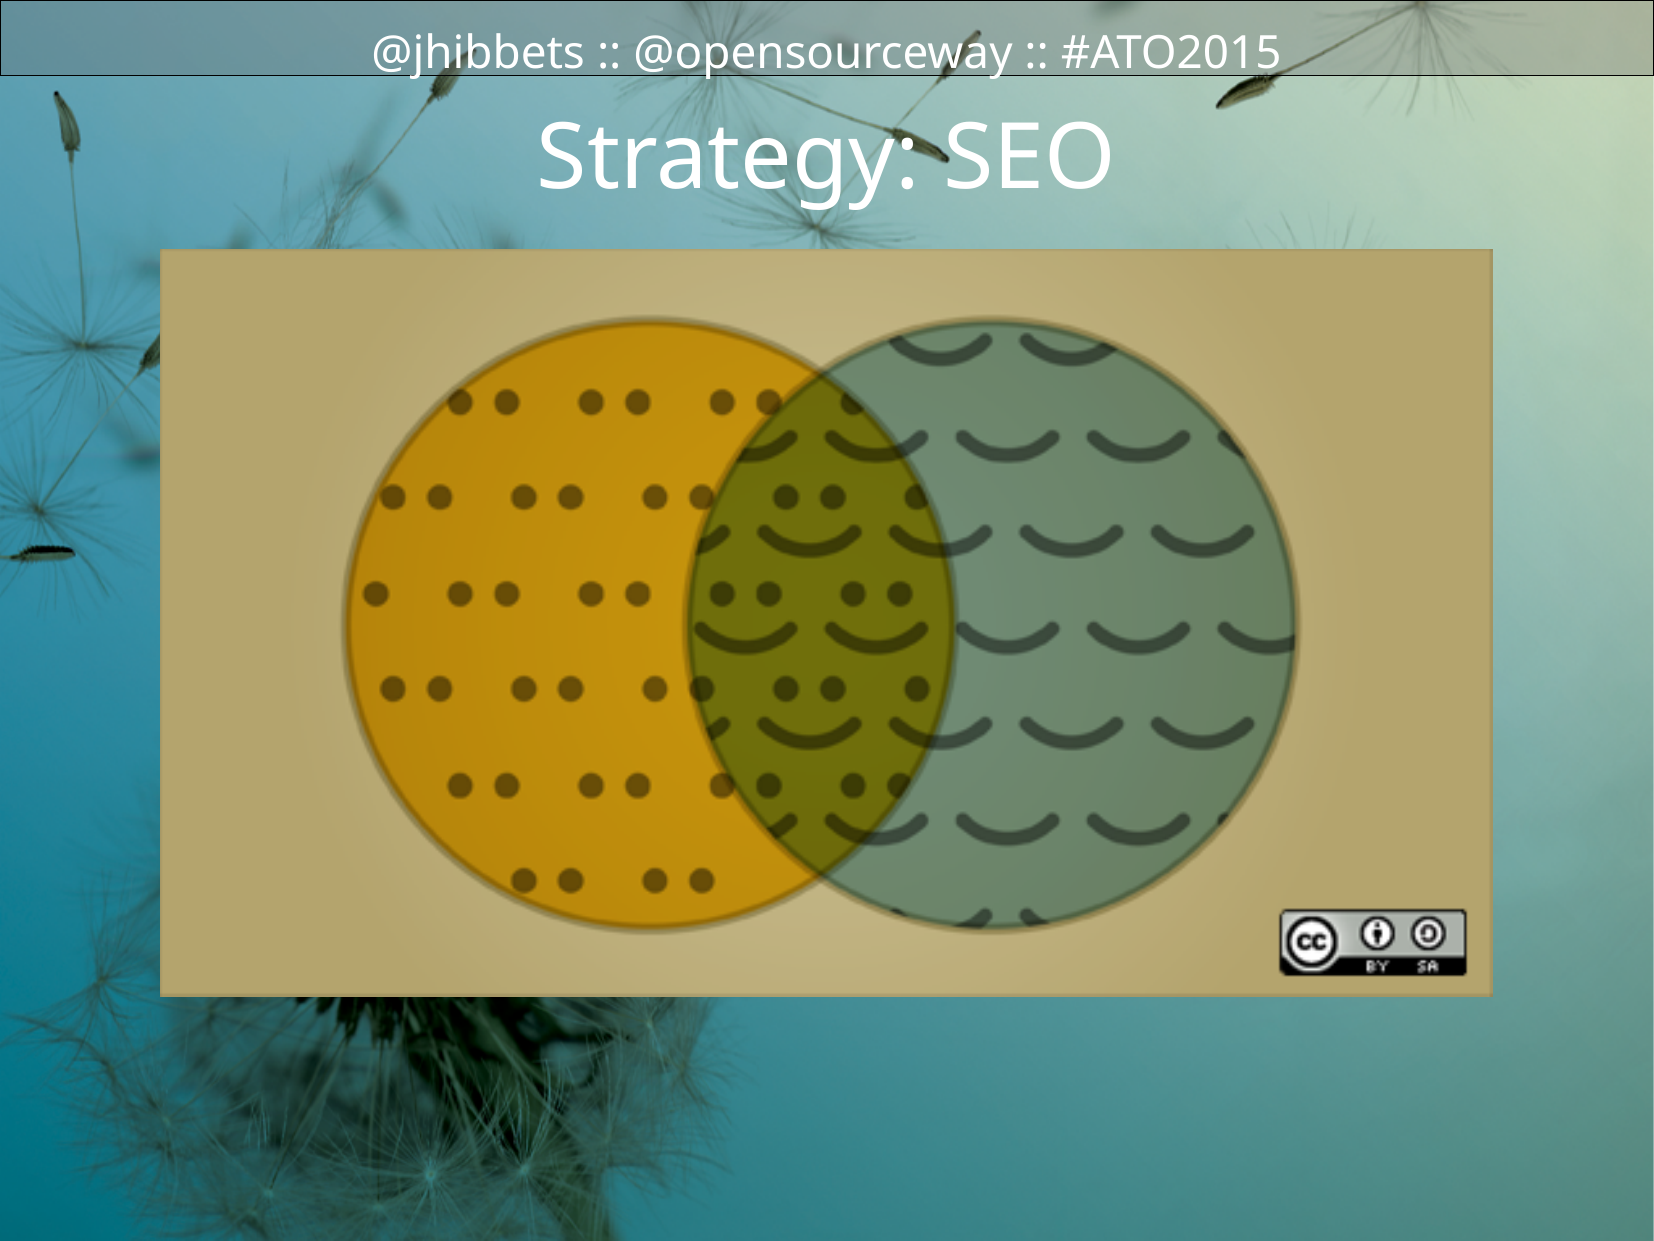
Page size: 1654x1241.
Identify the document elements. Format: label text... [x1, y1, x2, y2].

picture [0, 76, 1654, 1241]
title Strategy: SEO [82, 49, 1571, 257]
